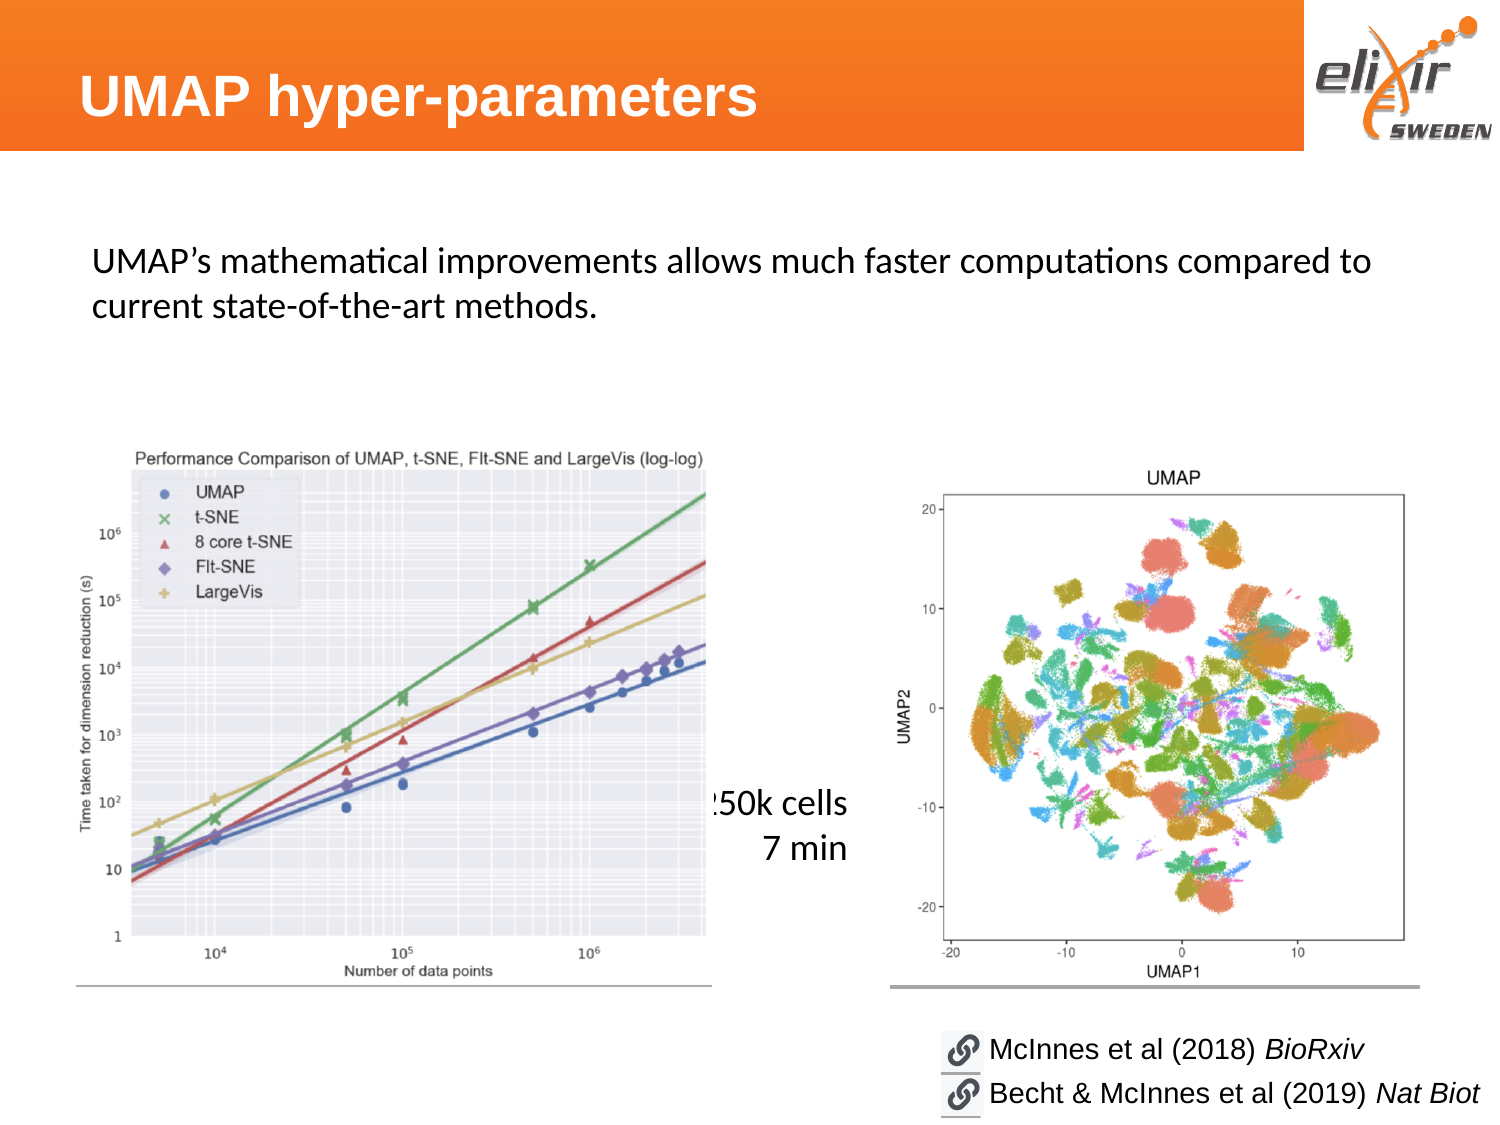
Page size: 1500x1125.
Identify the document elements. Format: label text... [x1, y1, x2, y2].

text_box McInnes et al (2018) BioRxiv [974, 1023, 1379, 1067]
picture [941, 1075, 984, 1116]
picture [76, 442, 714, 985]
text_box Becht & McInnes et al (2019) Nat Biot [974, 1067, 1496, 1118]
text_box 250k cells 7 min [714, 770, 891, 877]
text_box [1305, 0, 1500, 165]
picture [1316, 16, 1492, 138]
picture [890, 467, 1422, 985]
picture [941, 1031, 984, 1072]
text_box UMAP hyper-parameters [64, 31, 1365, 157]
text_box UMAP’s mathematical improvements allows much faster computations compared to current state-of-the-art methods. [76, 228, 1422, 335]
text_box [1256, 932, 1500, 1125]
